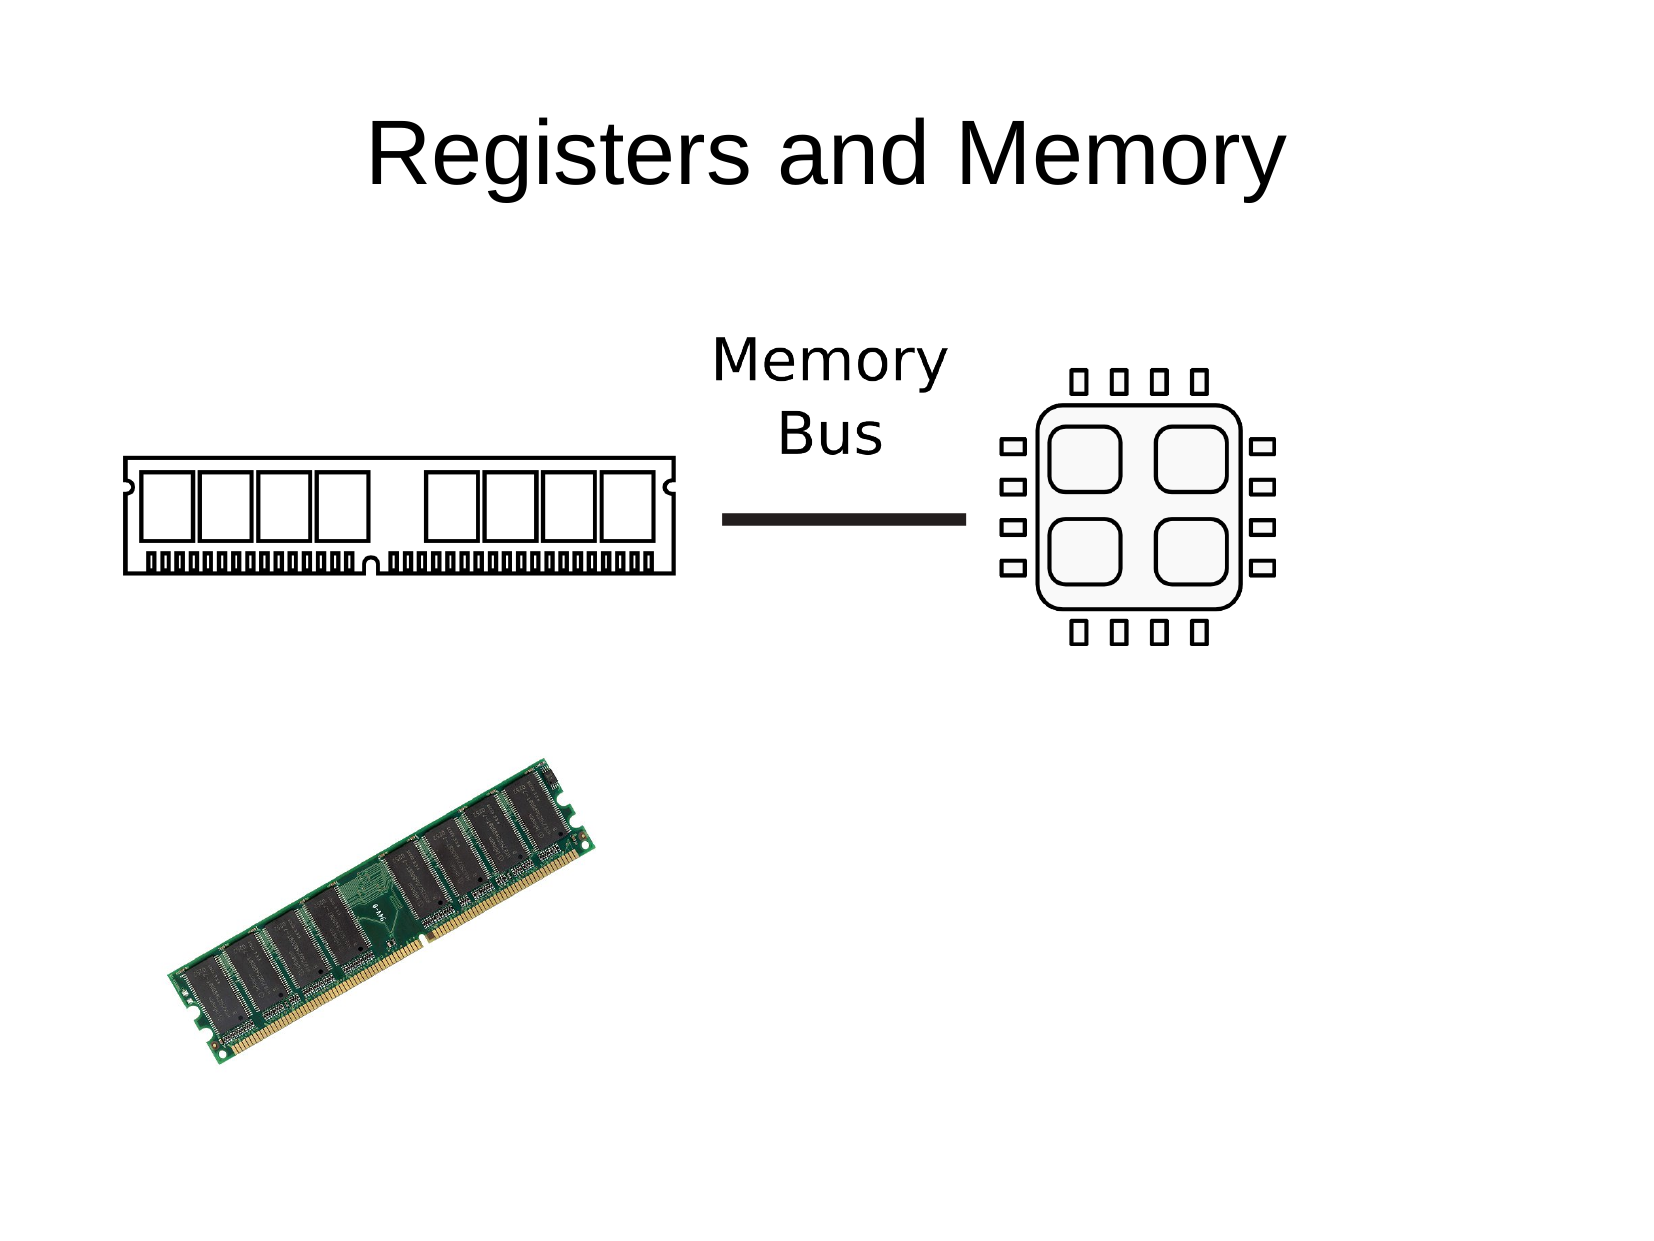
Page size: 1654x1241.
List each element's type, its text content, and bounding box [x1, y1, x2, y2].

picture [150, 734, 612, 1088]
title Registers and Memory [82, 49, 1571, 257]
picture [123, 337, 1276, 646]
